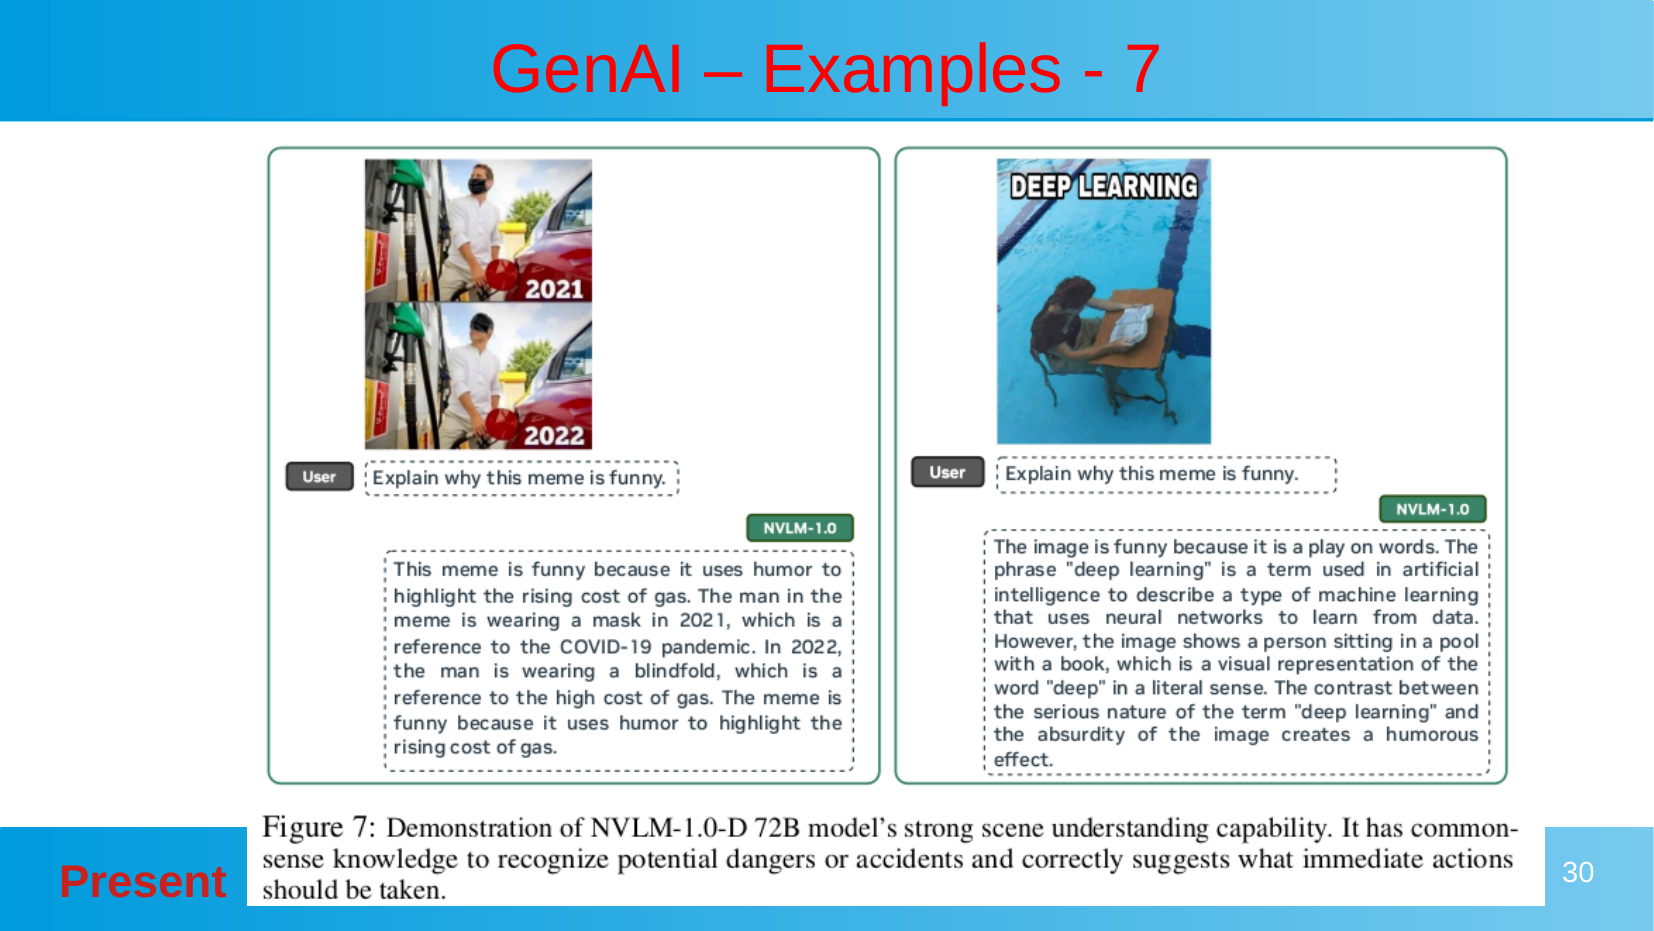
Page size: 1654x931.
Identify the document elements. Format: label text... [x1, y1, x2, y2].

picture [247, 125, 1545, 906]
title GenAI – Examples - 7 [59, 29, 1595, 108]
